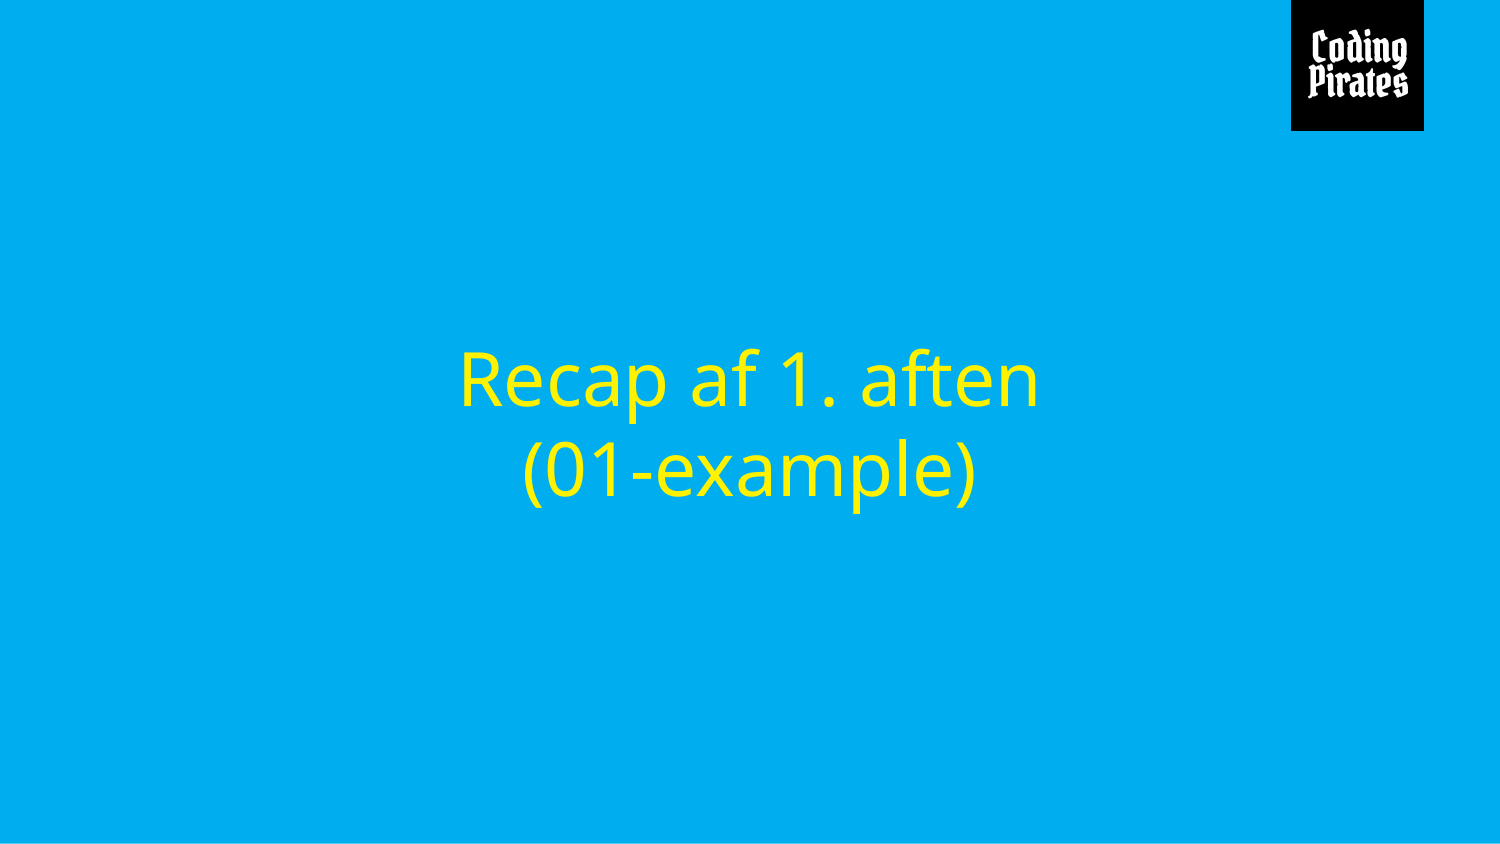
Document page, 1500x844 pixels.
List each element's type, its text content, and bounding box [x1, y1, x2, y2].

title Recap af 1. aften (01-example) [51, 352, 1449, 491]
picture [1292, 0, 1423, 130]
